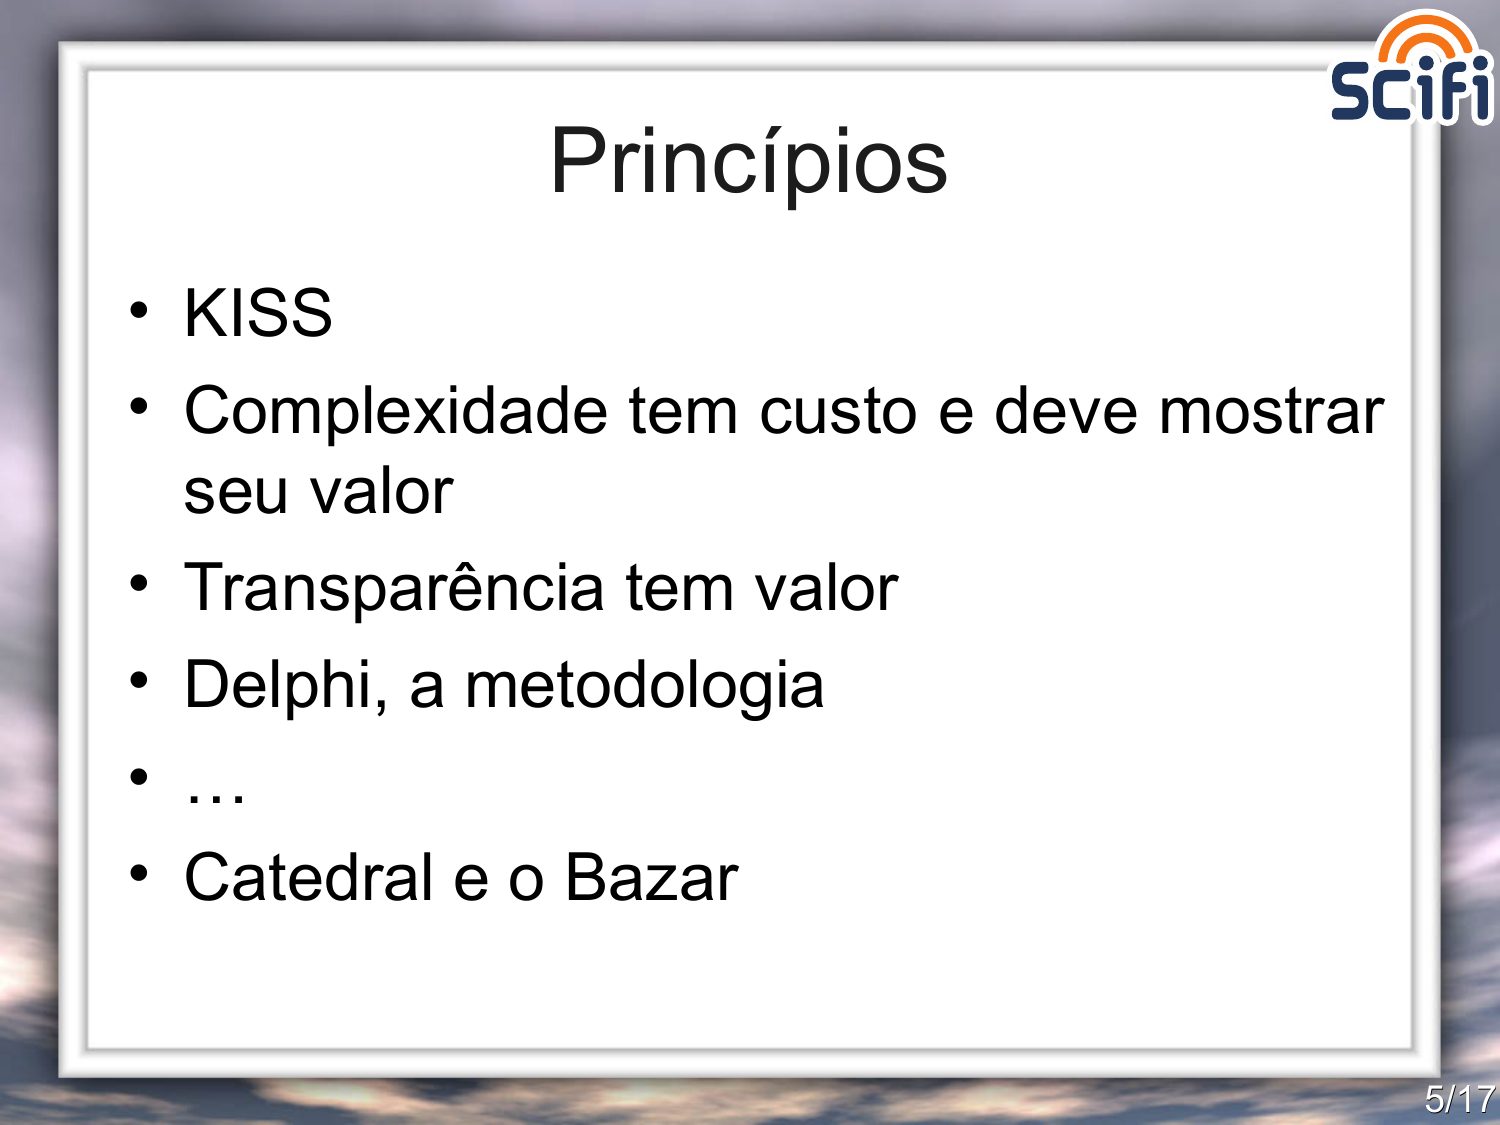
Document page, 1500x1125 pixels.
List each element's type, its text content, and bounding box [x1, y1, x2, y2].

list KISS Complexidade tem custo e deve mostrar seu valor Transparência tem valor Delphi, a metodologia … Catedral e o Bazar [112, 262, 1401, 1005]
title Princípios [75, 62, 1426, 250]
picture [0, 0, 1500, 1125]
